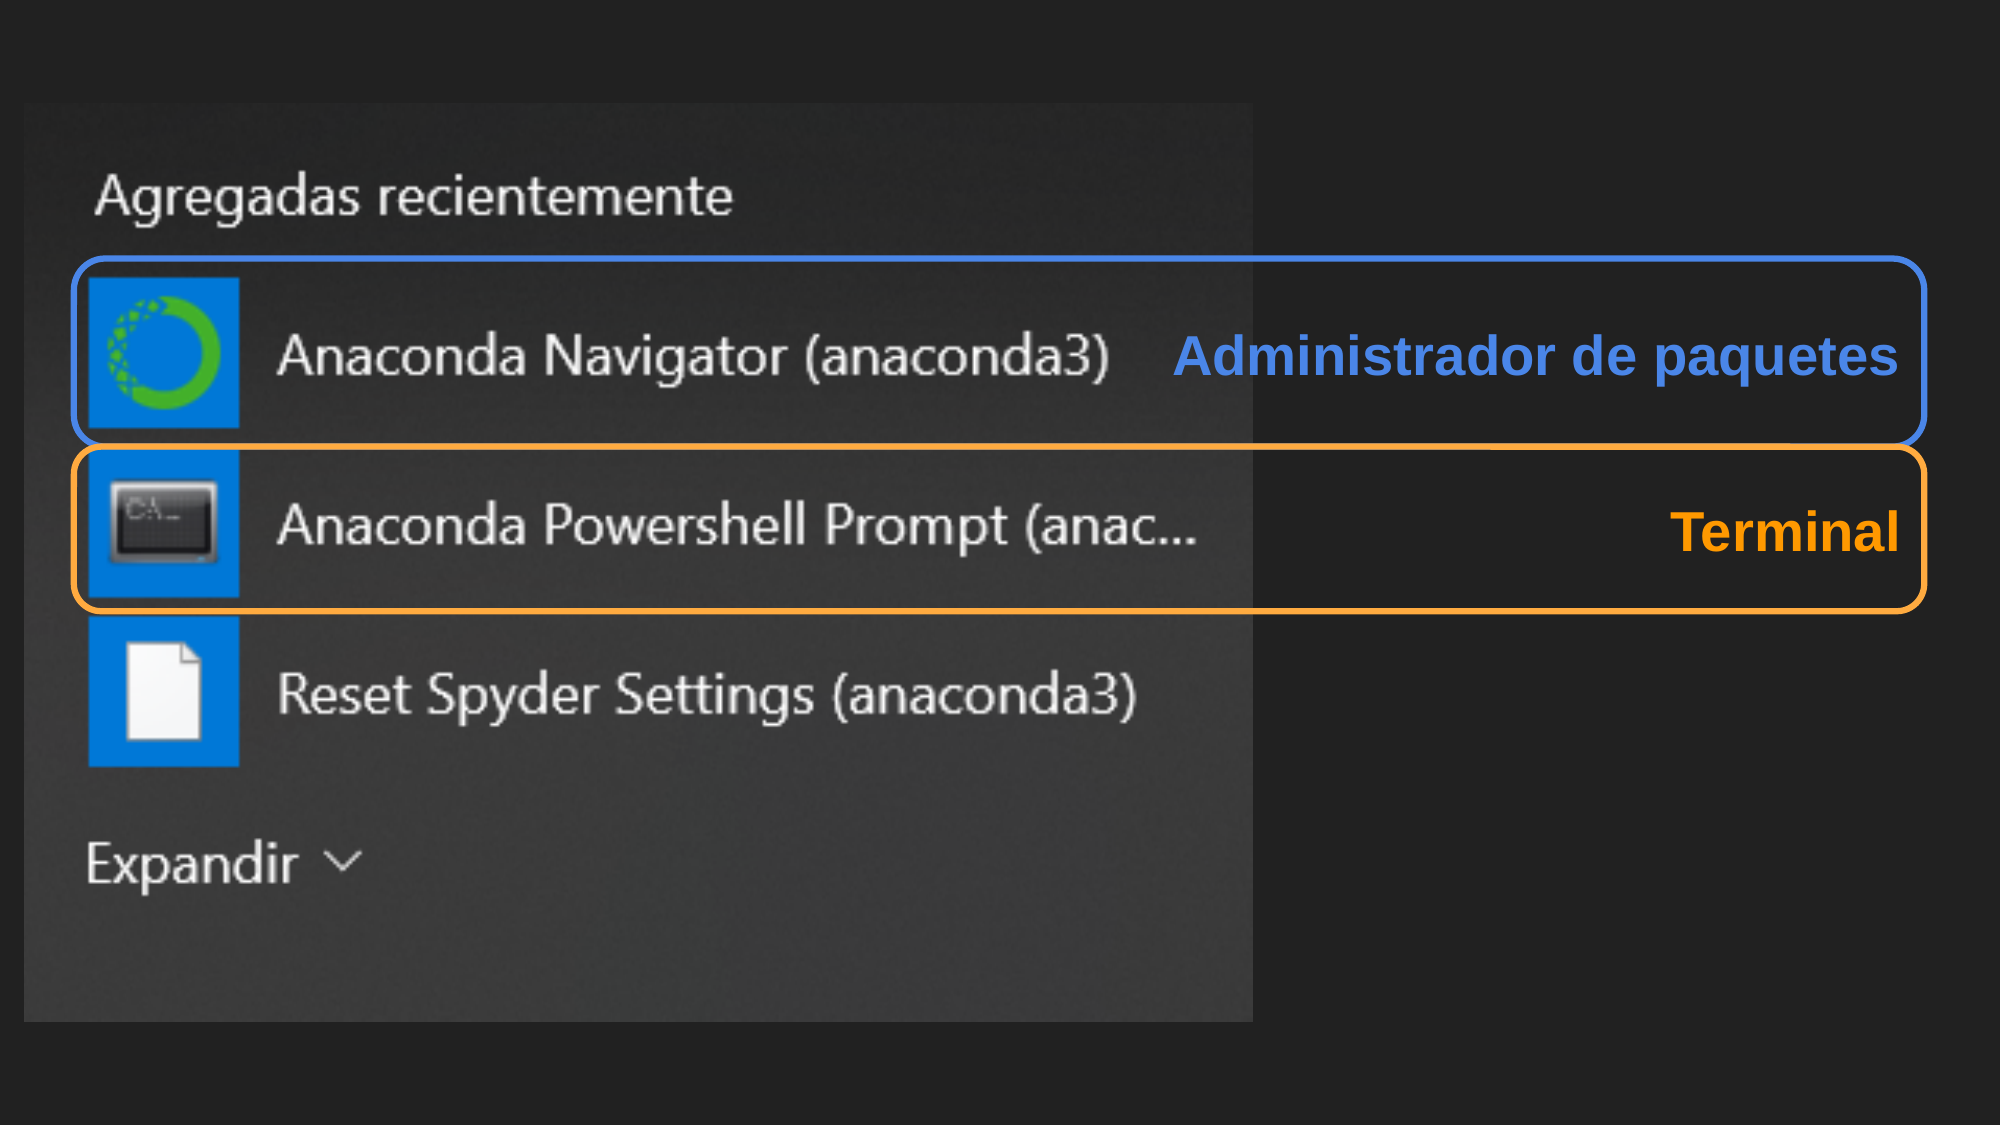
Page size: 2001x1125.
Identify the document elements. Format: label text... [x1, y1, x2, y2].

text_box Terminal [73, 446, 1925, 612]
text_box Administrador de paquetes [73, 258, 1925, 446]
picture [24, 103, 1253, 1022]
